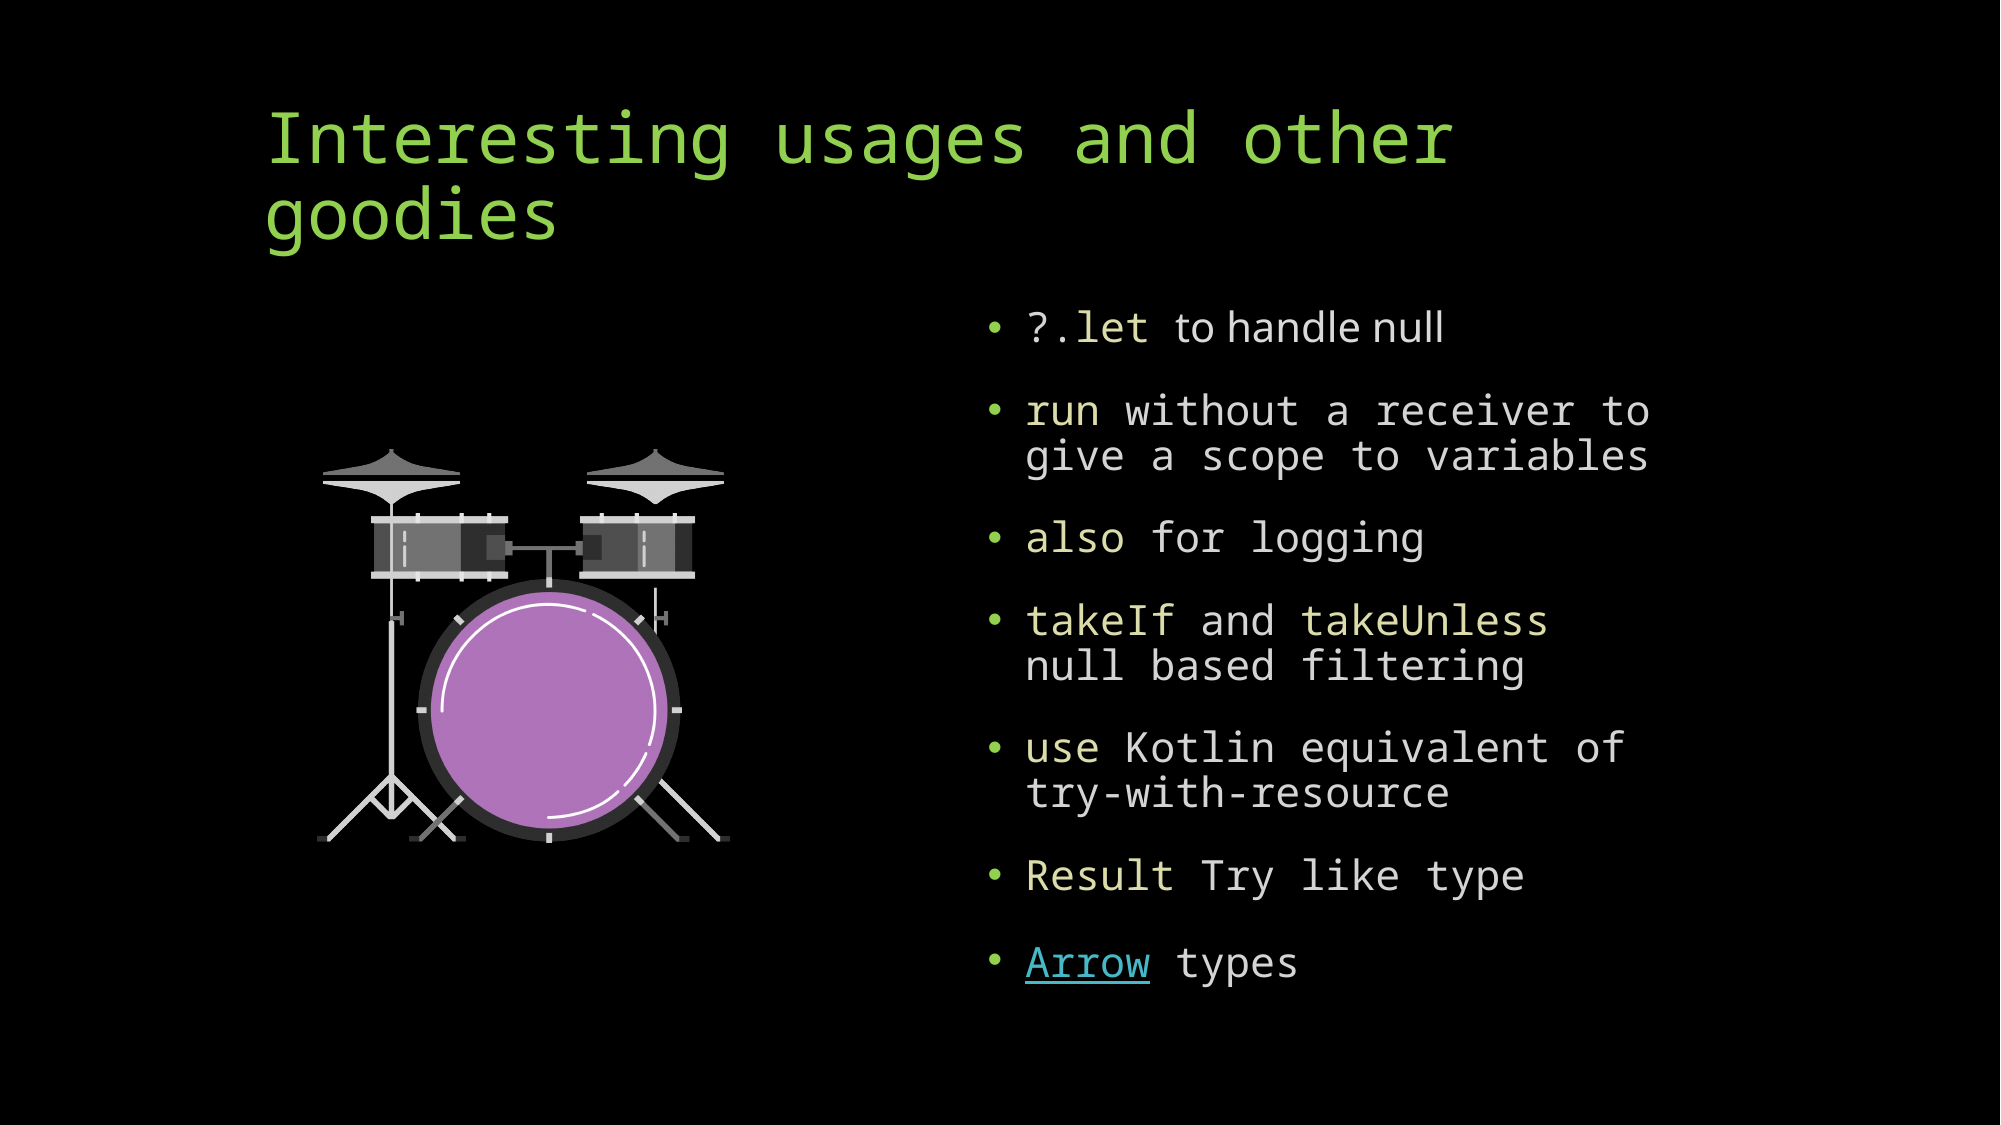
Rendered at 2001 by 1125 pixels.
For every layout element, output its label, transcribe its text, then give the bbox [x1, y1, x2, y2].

title Interesting usages and other goodies [249, 75, 1750, 263]
picture [173, 299, 874, 1000]
list ?.let to handle null run without a receiver to give a scope to variables also for logging takeIf and takeUnless null based filtering use Kotlin equivalent of try-with-resource Result Try like type Arrow types [972, 299, 1686, 1000]
